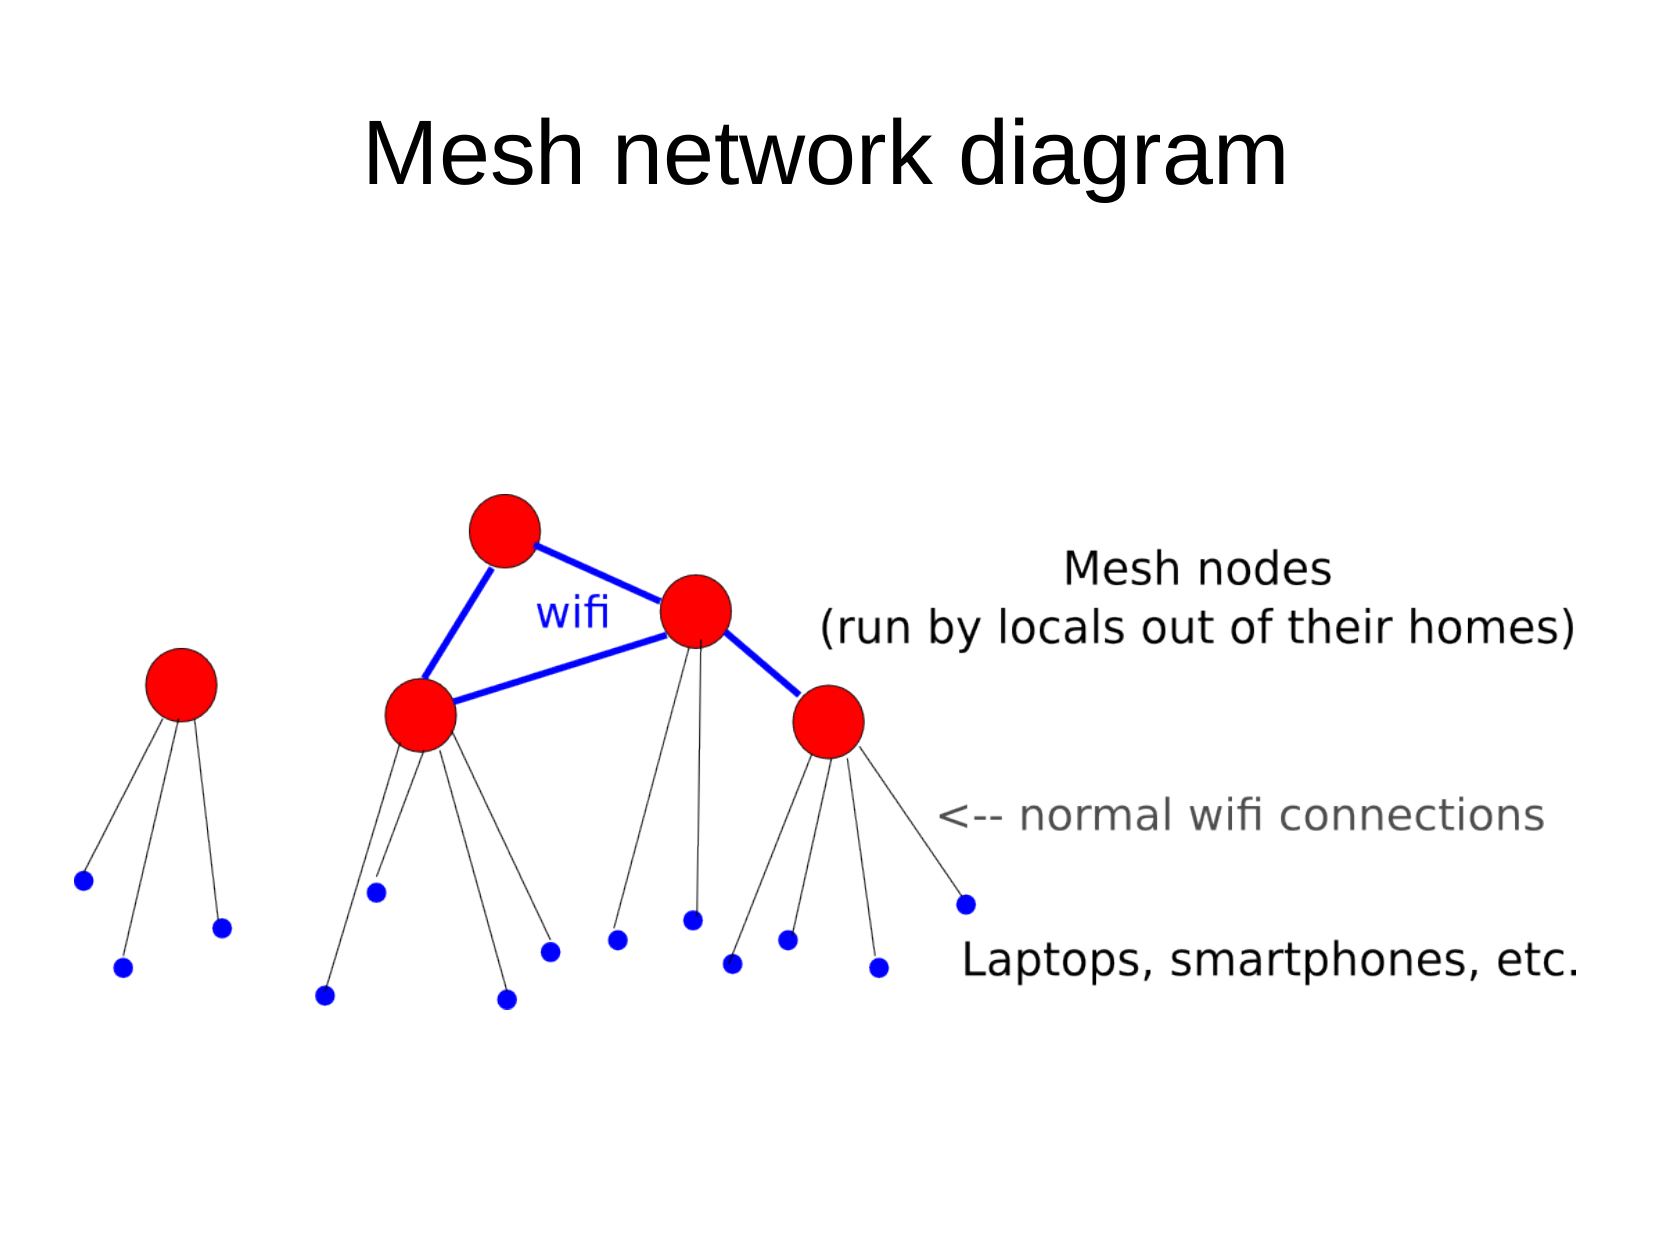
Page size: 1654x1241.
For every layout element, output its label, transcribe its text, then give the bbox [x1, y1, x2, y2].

picture [74, 494, 1576, 1010]
title Mesh network diagram [82, 49, 1571, 257]
